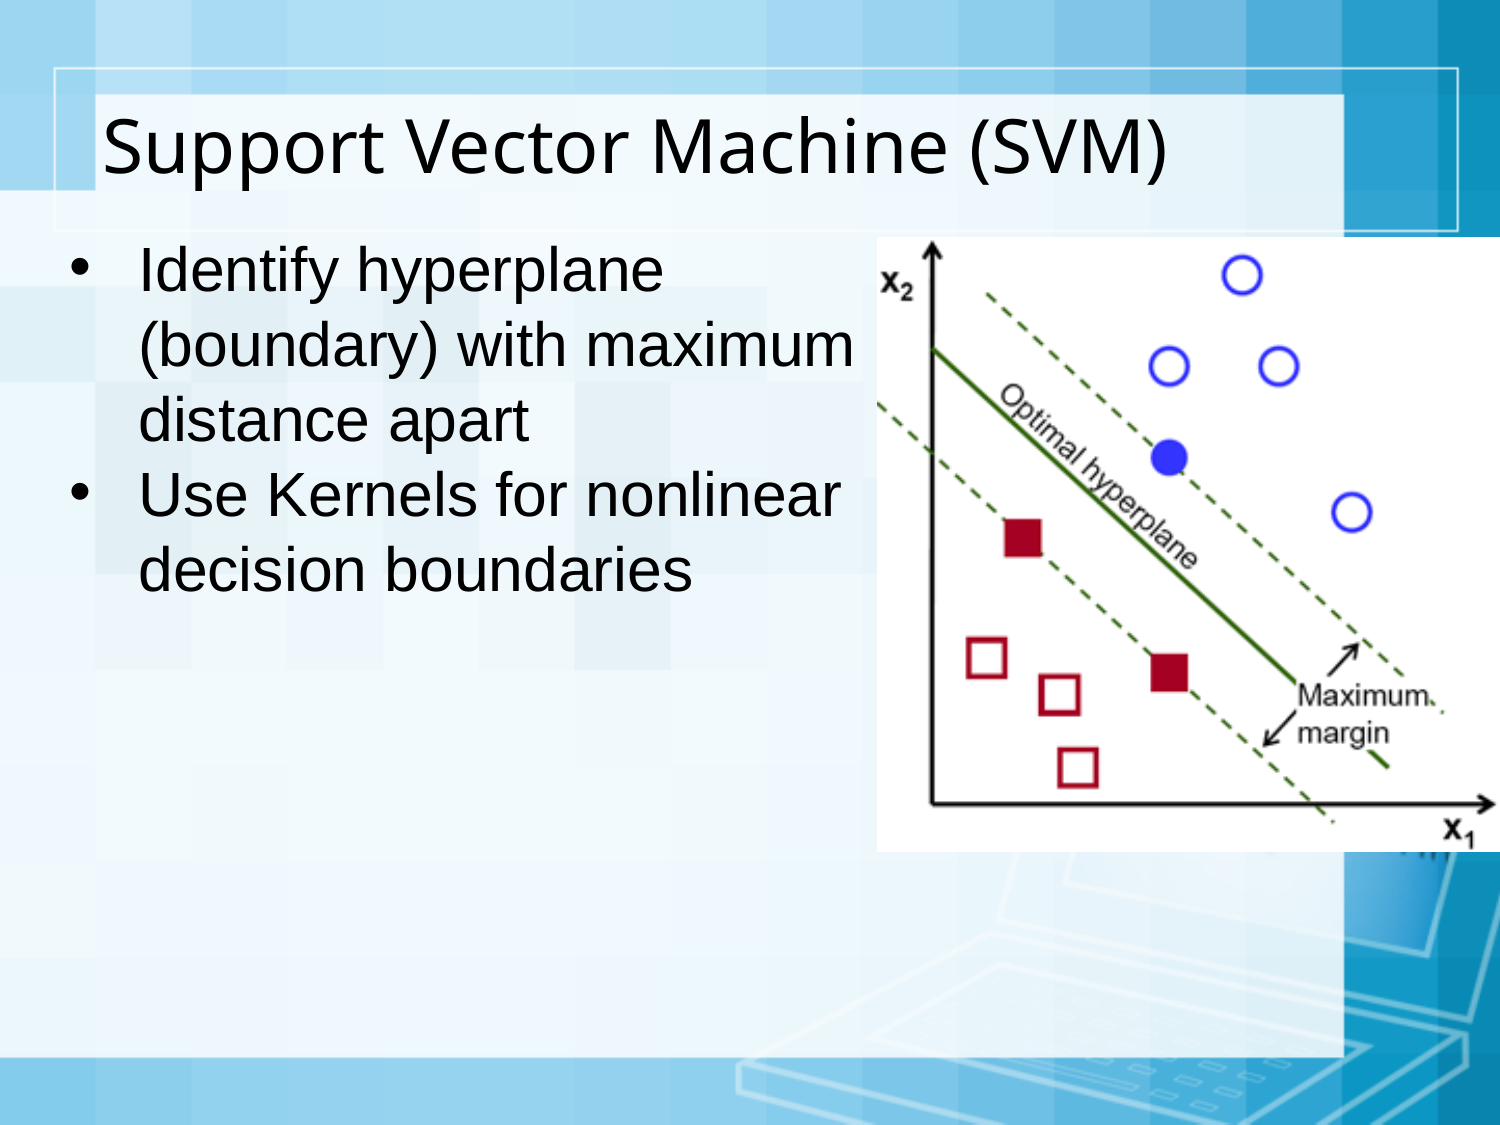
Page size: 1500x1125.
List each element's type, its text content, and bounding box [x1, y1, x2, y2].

list Identify hyperplane (boundary) with maximum distance apart Use Kernels for nonlinear decision boundaries [48, 213, 929, 898]
title Support Vector Machine (SVM) [87, 87, 1473, 200]
picture [0, 0, 1500, 1125]
